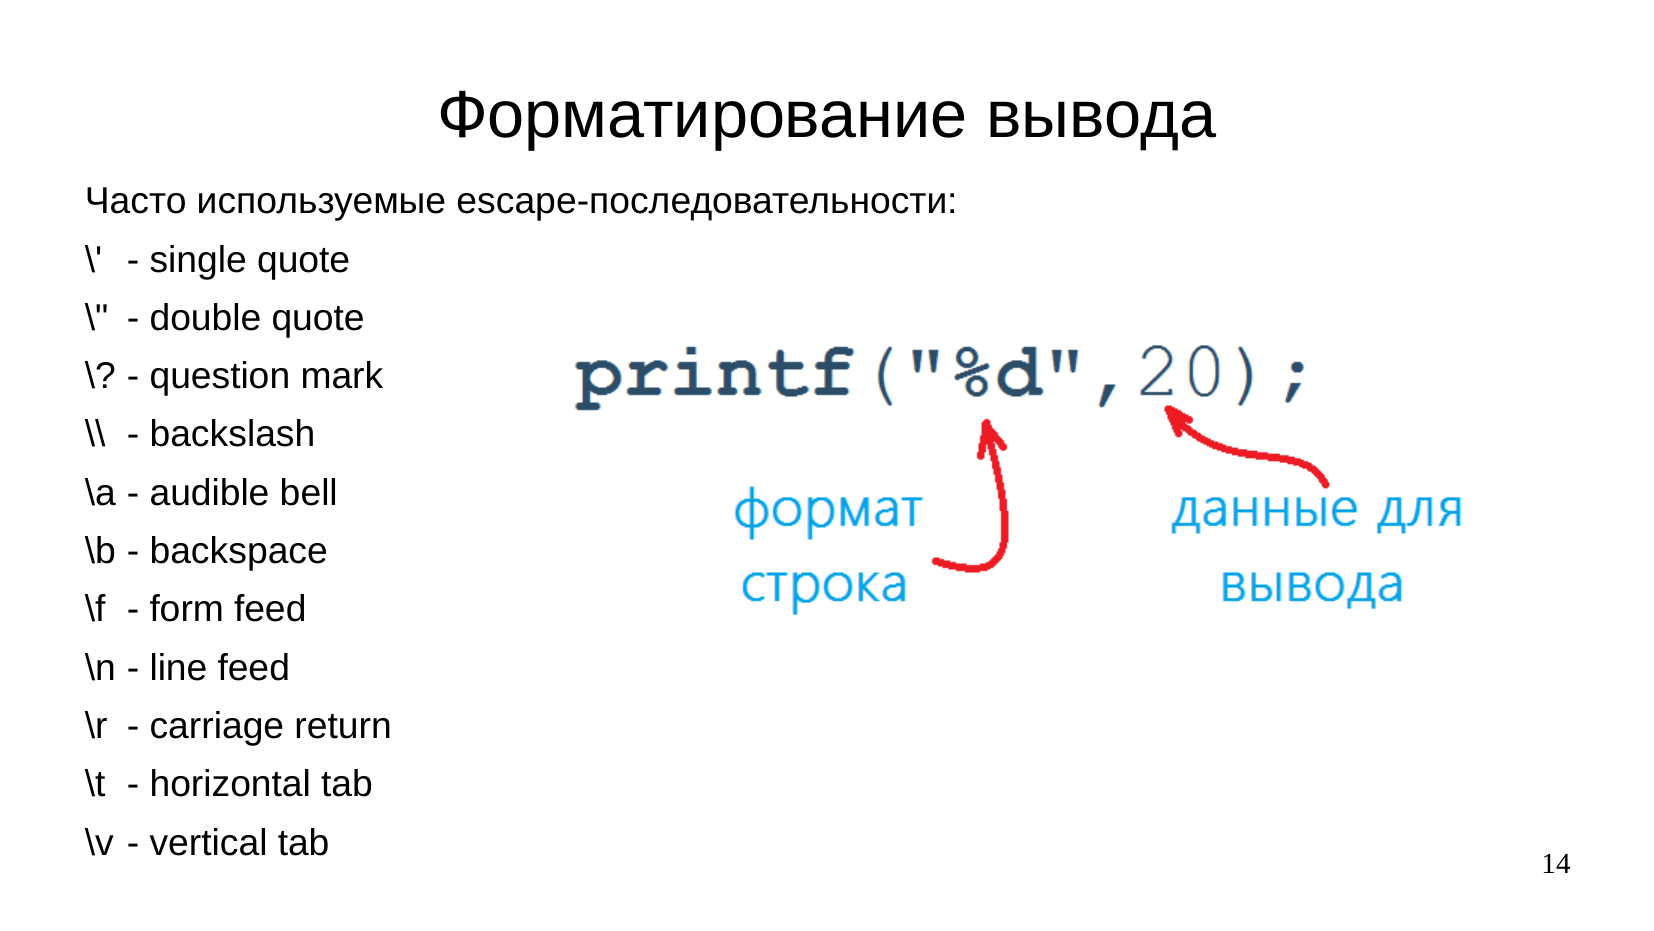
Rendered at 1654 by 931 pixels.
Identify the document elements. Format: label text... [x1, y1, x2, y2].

title Форматирование вывода [82, 37, 1571, 193]
list Часто используемые escape-последовательности: \' - single quote \" - double quote \? - question mark \\ - backslash \a - audible bell \b - backspace \f - form feed \n - line feed \r - carriage return \t - horizontal tab \v - vertical tab [84, 180, 961, 886]
picture [538, 299, 1511, 648]
